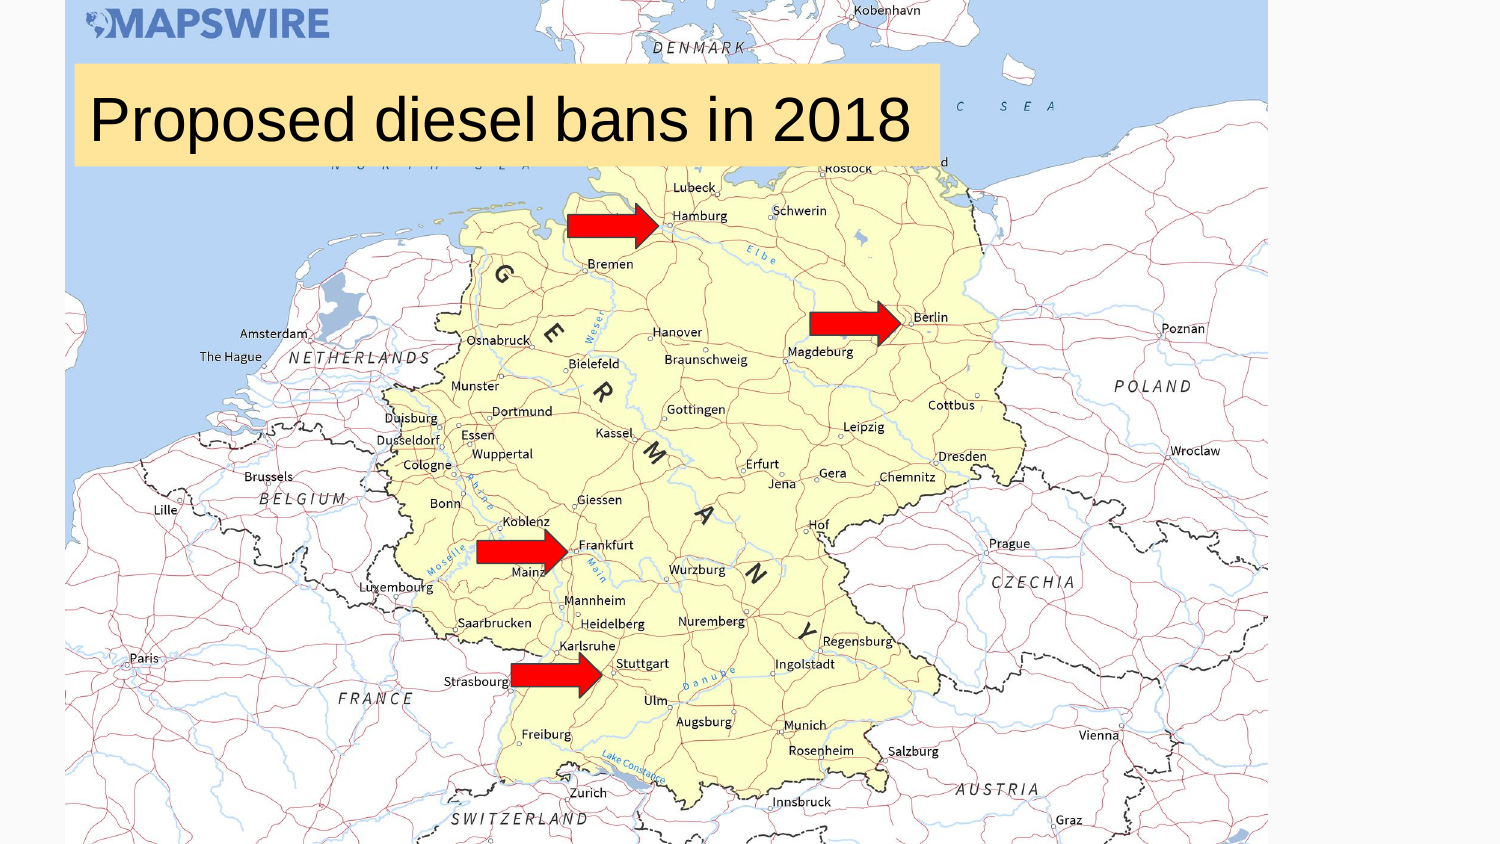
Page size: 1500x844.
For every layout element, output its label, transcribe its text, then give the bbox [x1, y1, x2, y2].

text_box [810, 301, 901, 347]
text_box [477, 529, 568, 575]
picture [65, 0, 1268, 844]
text_box Proposed diesel bans in 2018 [74, 63, 941, 167]
text_box [567, 203, 659, 249]
text_box [511, 652, 603, 698]
